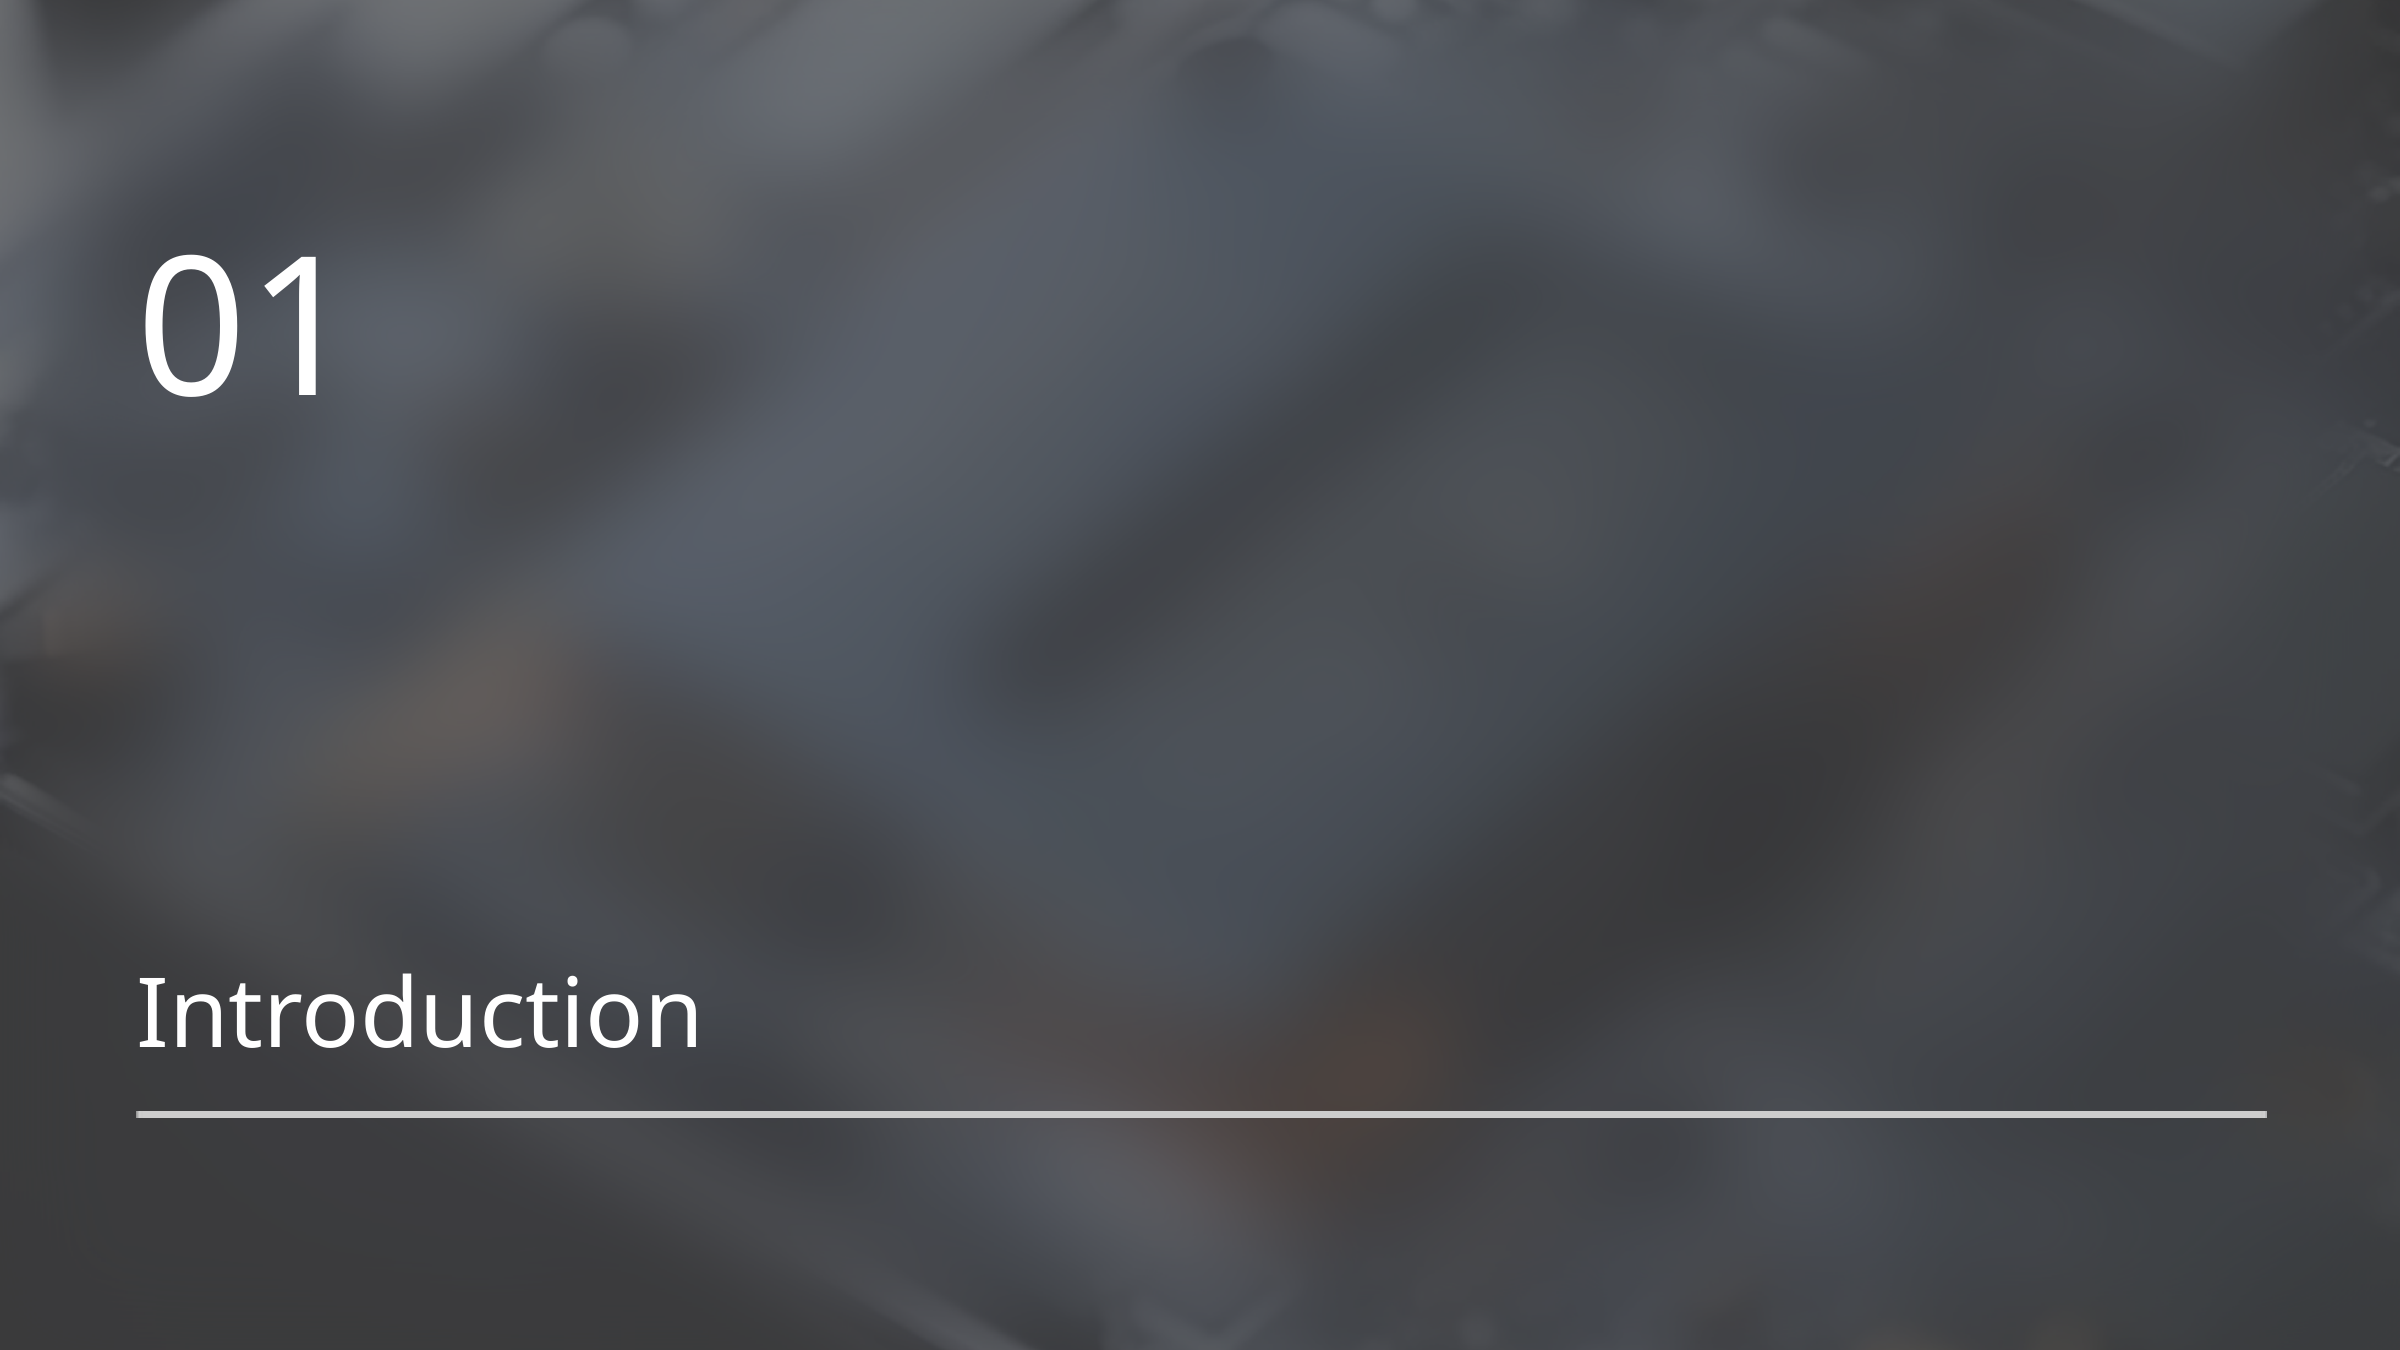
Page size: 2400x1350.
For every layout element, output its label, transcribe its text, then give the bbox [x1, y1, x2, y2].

text_box Introduction [136, 946, 2267, 1068]
picture [0, 0, 2400, 1350]
text_box 01 [136, 191, 2267, 435]
